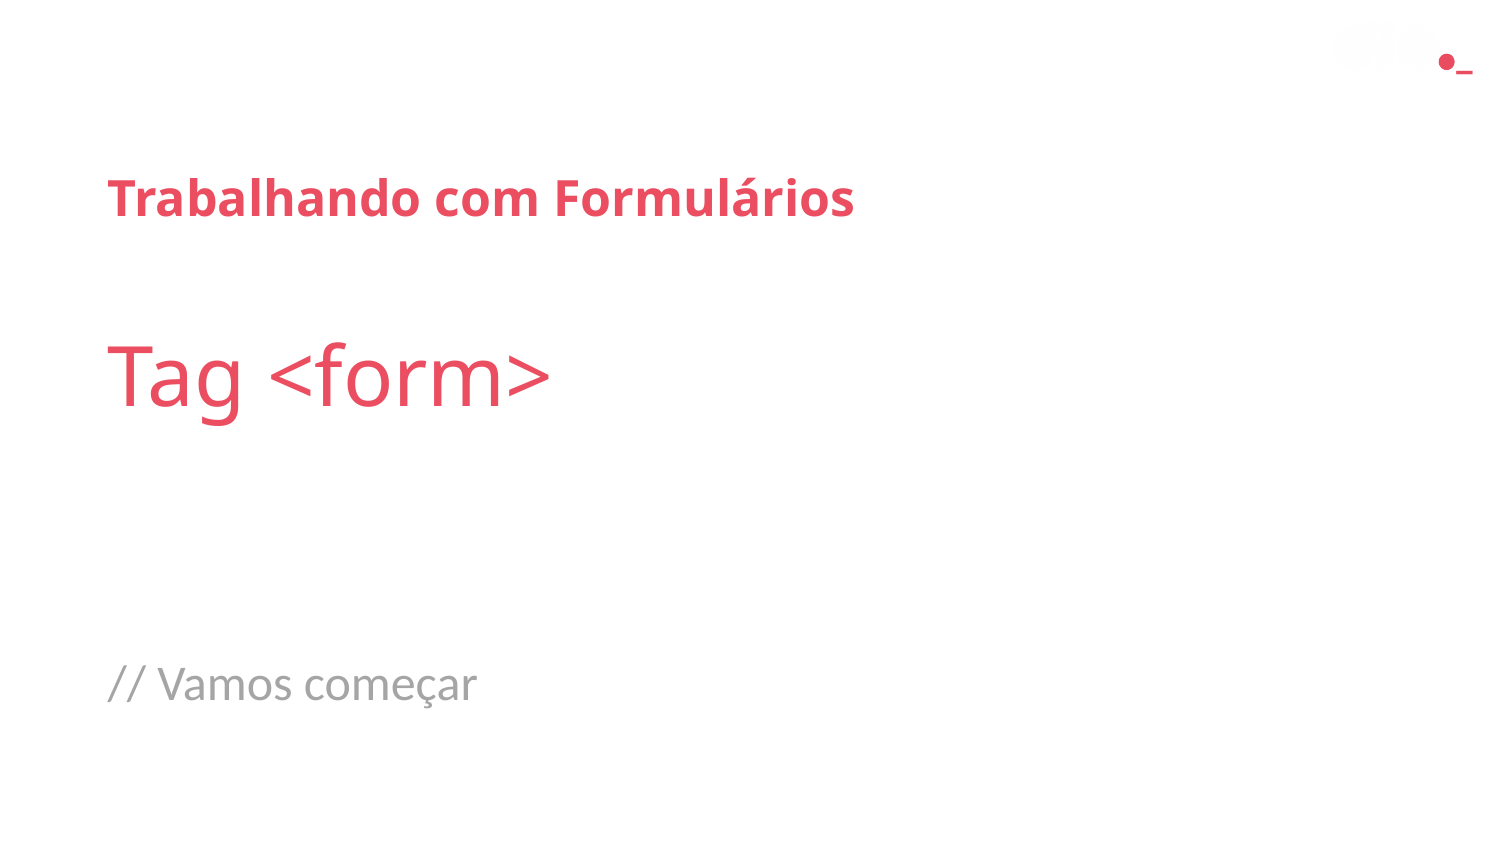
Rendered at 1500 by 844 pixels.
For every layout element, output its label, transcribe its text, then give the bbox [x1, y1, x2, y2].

text_box Trabalhando com Formulários [92, 142, 1309, 223]
picture [1333, 19, 1473, 75]
text_box // Vamos começar [92, 635, 1309, 701]
text_box Tag <form> [92, 292, 1309, 558]
